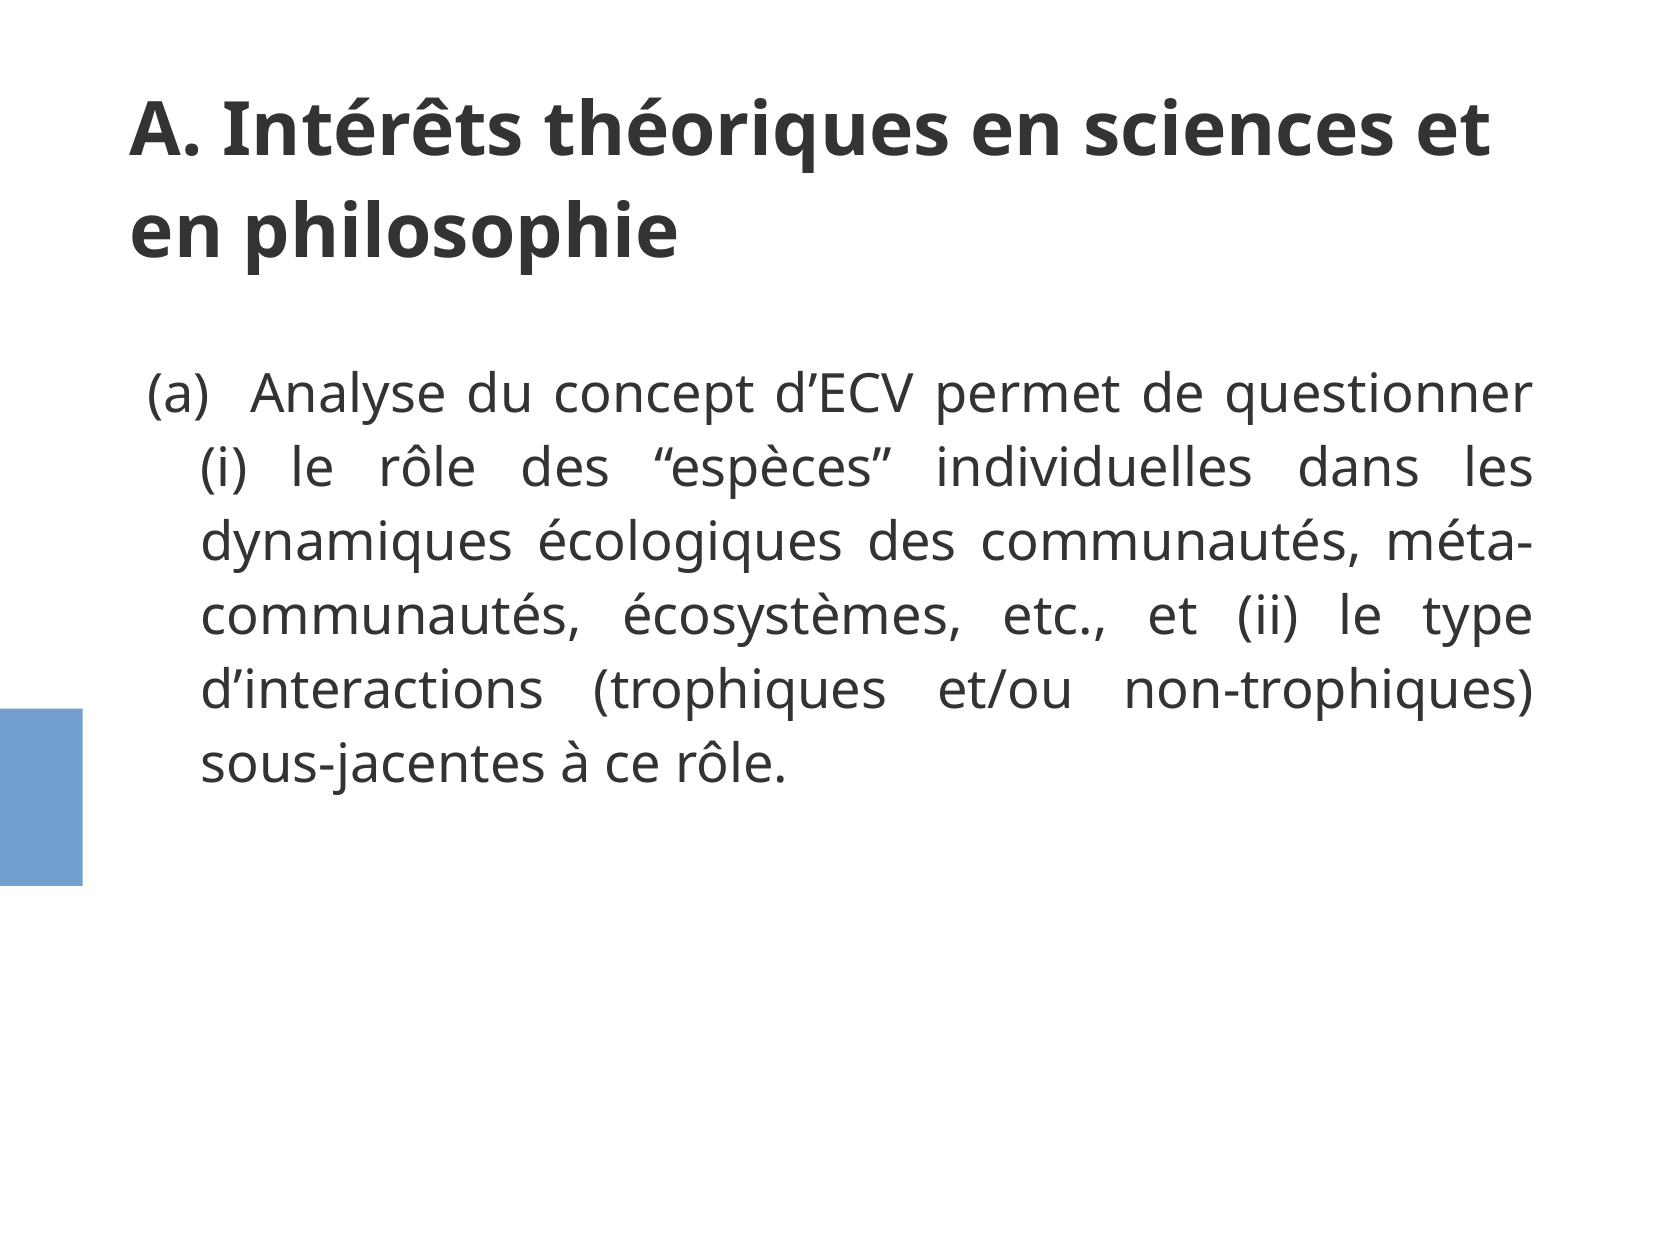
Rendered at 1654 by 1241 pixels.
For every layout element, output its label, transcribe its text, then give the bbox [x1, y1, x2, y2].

list Analyse du concept d’ECV permet de questionner (i) le rôle des “espèces” individuelles dans les dynamiques écologiques des communautés, méta-communautés, écosystèmes, etc., et (ii) le type d’interactions (trophiques et/ou non-trophiques) sous-jacentes à ce rôle. [129, 354, 1536, 1074]
title A. Intérêts théoriques en sciences et en philosophie [129, 58, 1536, 296]
